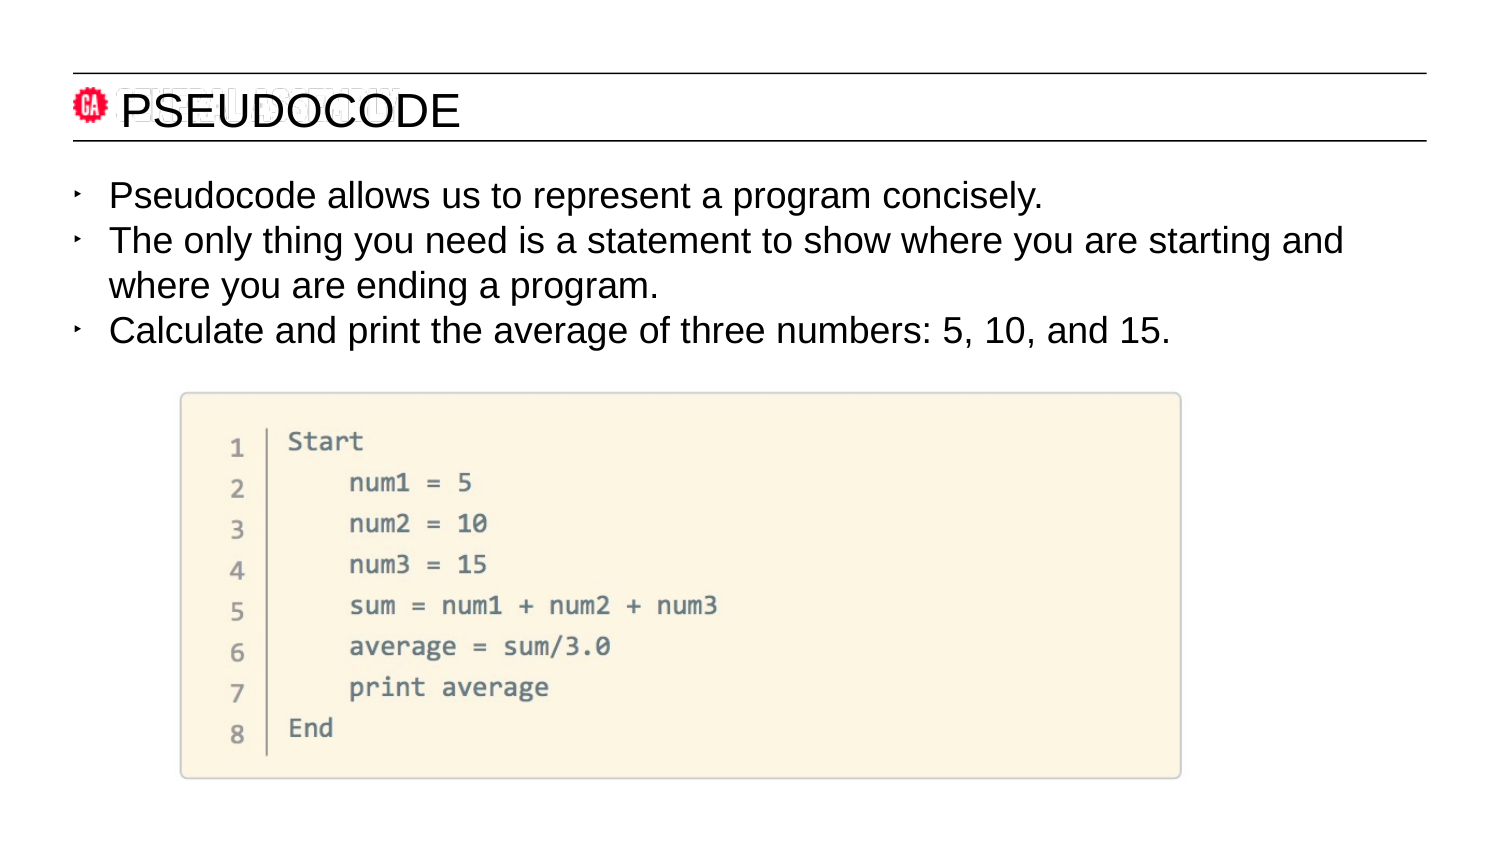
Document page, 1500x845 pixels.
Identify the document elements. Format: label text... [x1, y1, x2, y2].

picture [156, 375, 1212, 806]
text_box PSEUDOCODE [120, 79, 1011, 129]
text_box Pseudocode allows us to represent a program concisely. The only thing you need is a statement to show where you are starting and where you are ending a program. Calculate and print the average of three numbers: 5, 10, and 15. [73, 171, 1427, 421]
picture [73, 87, 120, 123]
